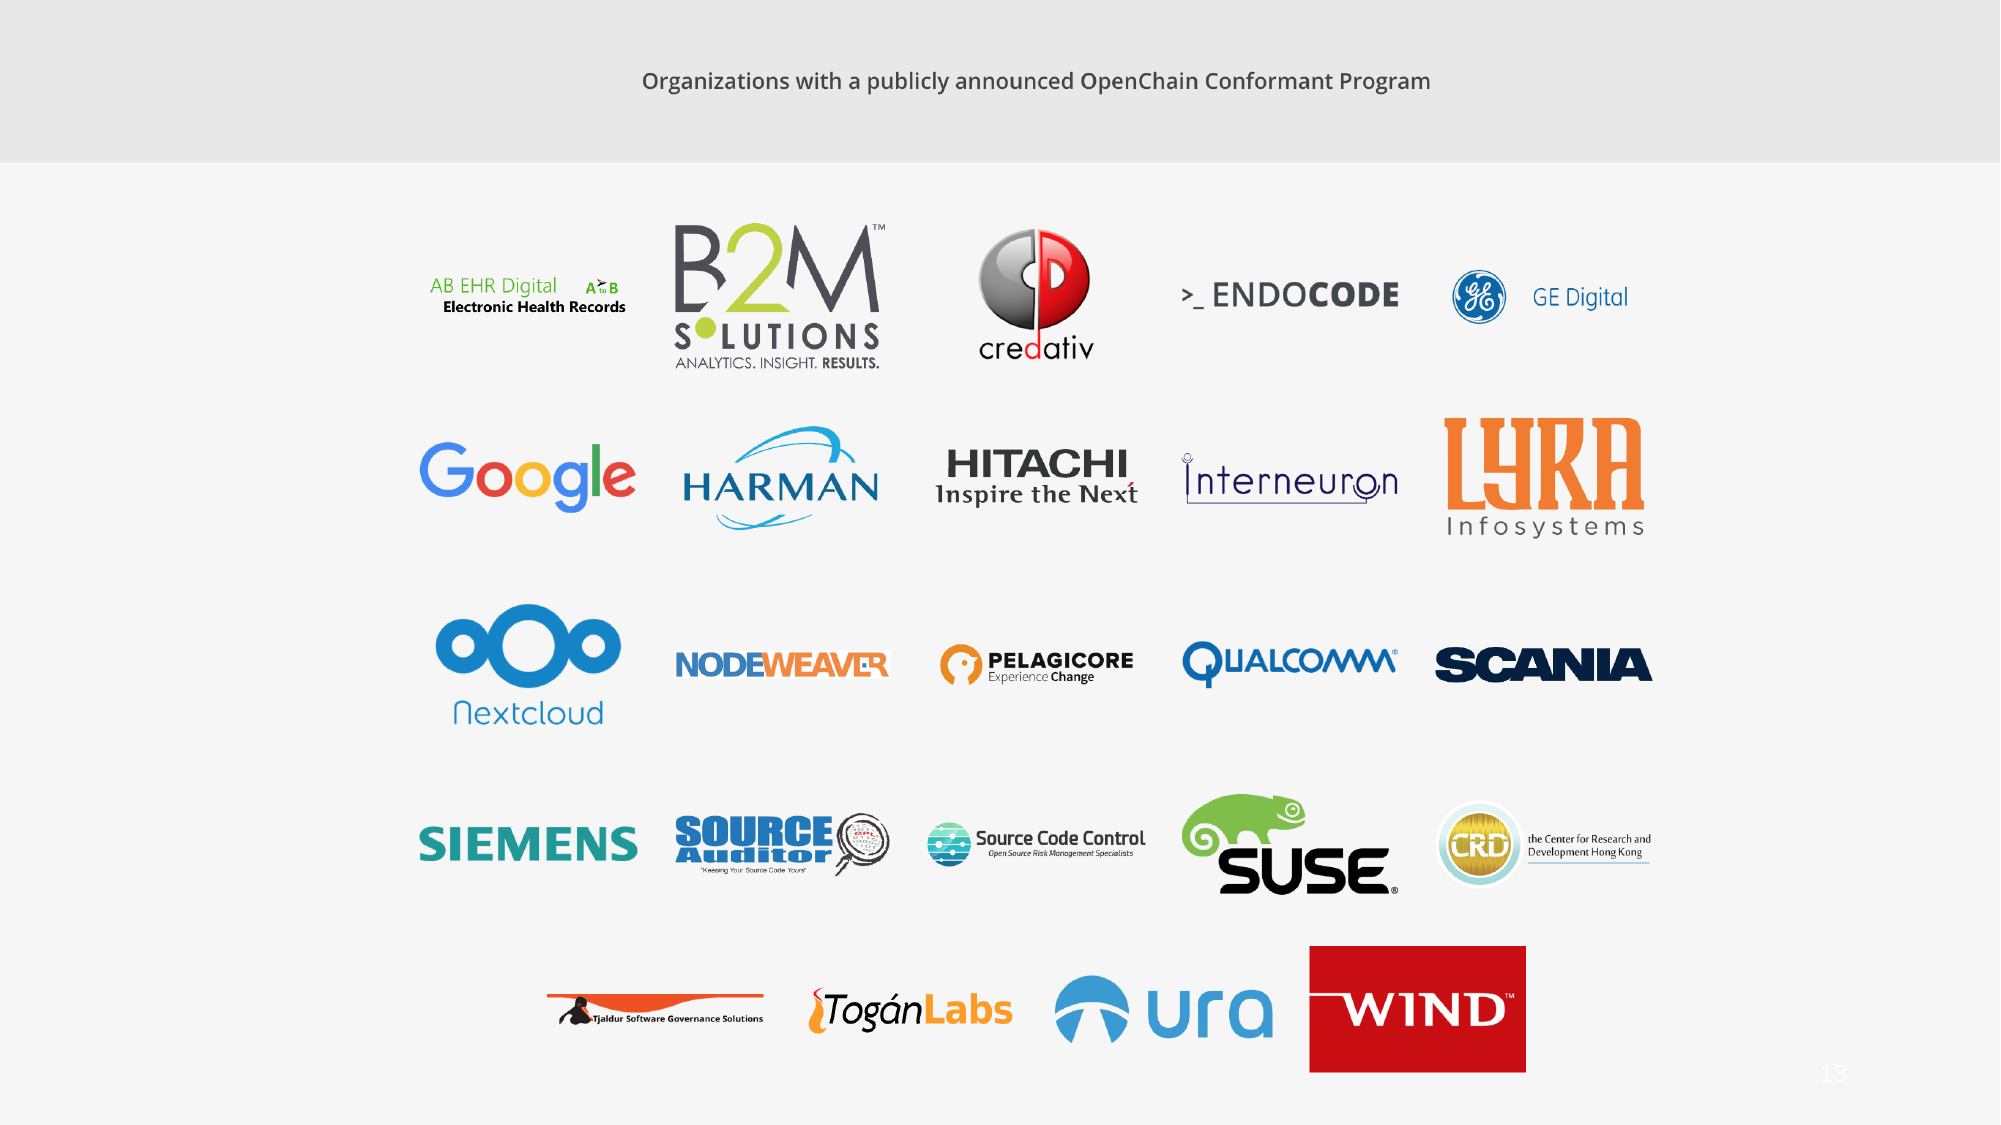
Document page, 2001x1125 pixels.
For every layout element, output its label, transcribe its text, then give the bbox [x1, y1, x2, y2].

picture [0, 0, 2000, 1125]
slide_number <number> [1412, 1042, 1863, 1103]
